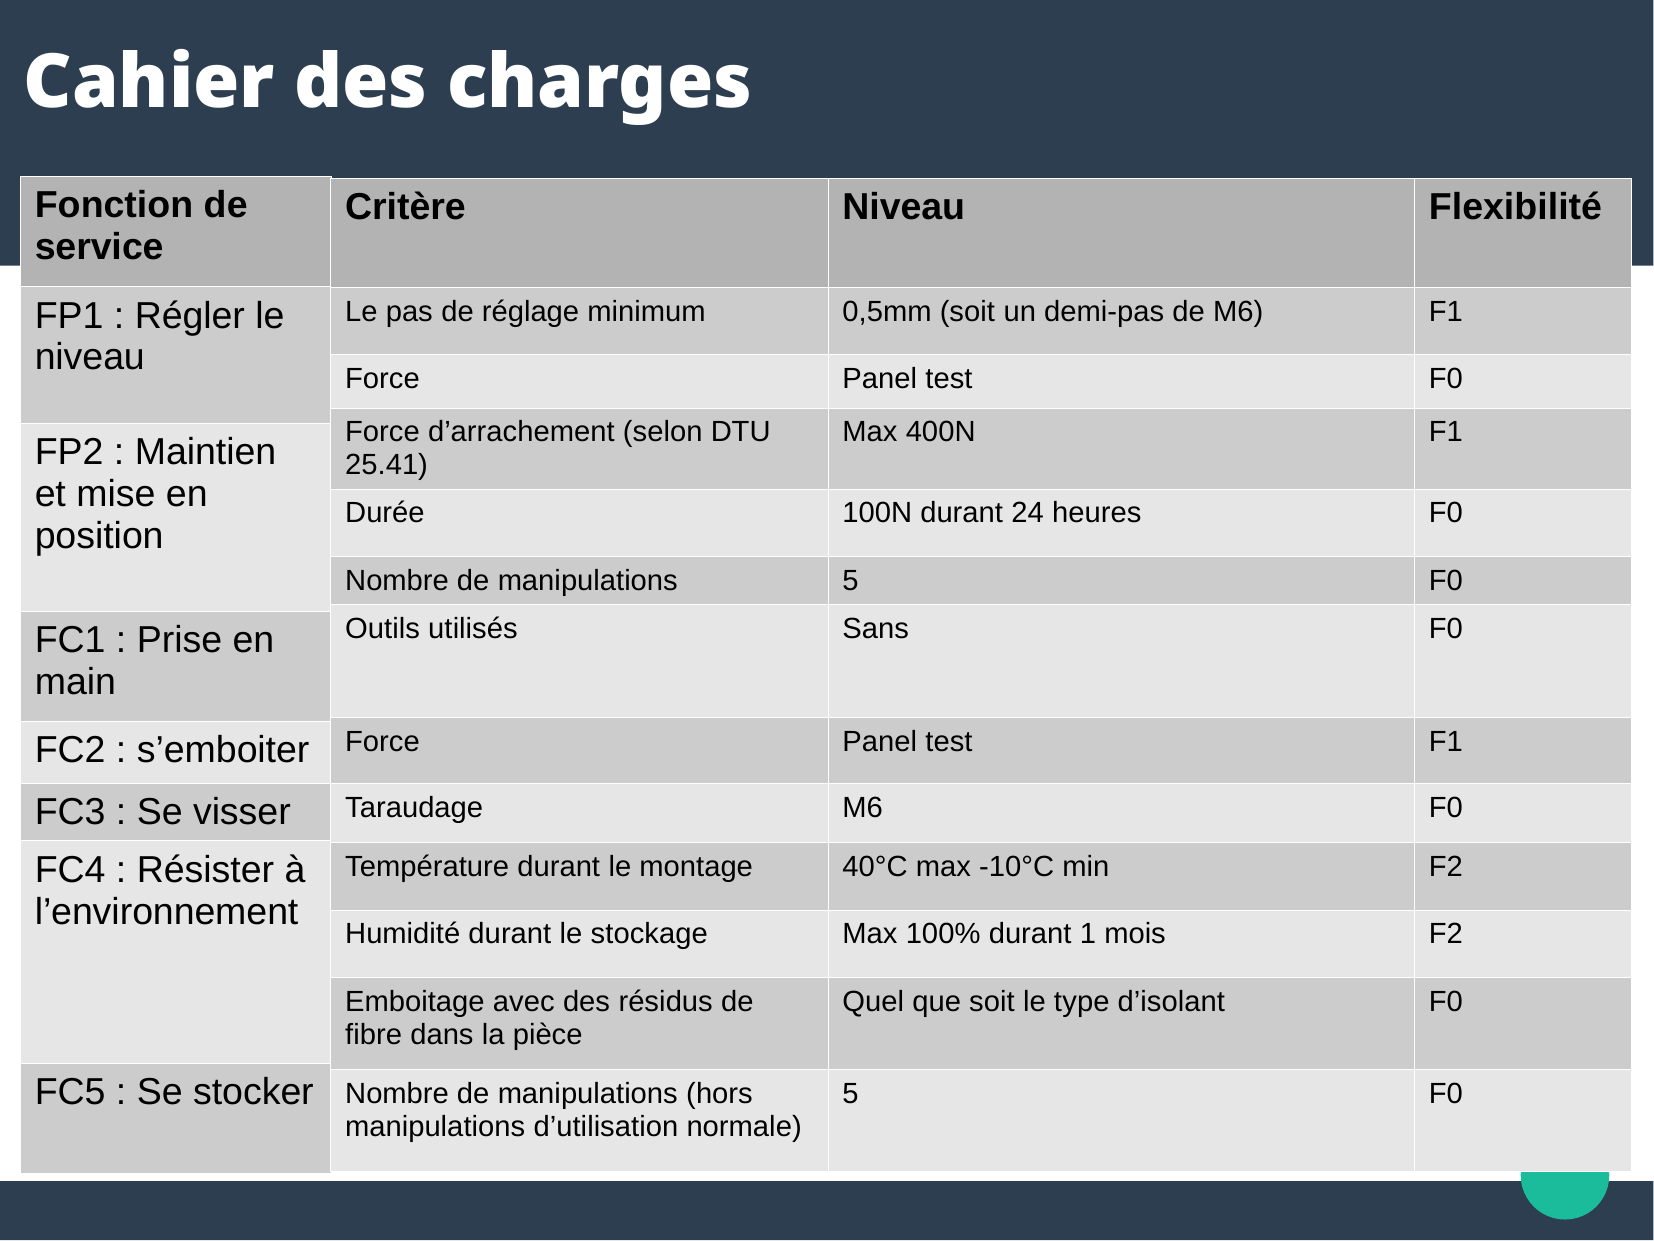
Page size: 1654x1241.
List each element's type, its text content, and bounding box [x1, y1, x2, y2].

table_header Critère [331, 179, 828, 287]
table_cell Force [331, 355, 828, 408]
table_cell Température durant le montage [331, 843, 828, 910]
title Cahier des charges [23, 0, 1560, 158]
table_header Niveau [829, 179, 1414, 287]
table_cell FC1 : Prise en main [21, 612, 330, 721]
table_cell Nombre de manipulations (hors manipulations d’utilisation normale) [331, 1070, 828, 1171]
table_cell Le pas de réglage minimum [331, 288, 828, 354]
table_header Fonction de service [21, 177, 330, 286]
table_cell Force [331, 718, 828, 783]
table_cell F0 [1415, 784, 1631, 842]
table_cell F0 [1415, 605, 1631, 717]
table_cell F0 [1415, 1070, 1631, 1171]
table_cell F1 [1415, 718, 1631, 783]
table_cell Max 400N [829, 409, 1414, 489]
table_cell Nombre de manipulations [331, 557, 828, 604]
table_cell F0 [1415, 490, 1631, 556]
table_cell FP1 : Régler le niveau [21, 287, 330, 423]
table_cell F1 [1415, 409, 1631, 489]
table_cell FC5 : Se stocker [21, 1064, 331, 1173]
table_cell FC3 : Se visser [21, 784, 330, 840]
table_cell Sans [829, 605, 1414, 717]
table_header Flexibilité [1415, 179, 1631, 287]
table_cell Force d’arrachement (selon DTU 25.41) [331, 409, 828, 489]
table_cell Emboitage avec des résidus de fibre dans la pièce [331, 978, 828, 1069]
table_cell FC2 : s’emboiter [21, 722, 330, 783]
table_cell Panel test [829, 718, 1414, 783]
table_cell Taraudage [331, 784, 828, 842]
table_cell 5 [829, 1070, 1414, 1171]
table_cell Quel que soit le type d’isolant [829, 978, 1414, 1069]
table_cell FP2 : Maintien et mise en position [21, 424, 330, 611]
table_cell Outils utilisés [331, 605, 828, 717]
table_cell F0 [1415, 978, 1631, 1069]
table_cell 5 [829, 557, 1414, 604]
table_cell F0 [1415, 355, 1631, 408]
table_cell Humidité durant le stockage [331, 911, 828, 977]
table_cell FC4 : Résister à l’environnement [21, 841, 330, 1063]
table_cell Durée [331, 490, 828, 556]
table_cell M6 [829, 784, 1414, 842]
table_cell 100N durant 24 heures [829, 490, 1414, 556]
table_cell Max 100% durant 1 mois [829, 911, 1414, 977]
table_cell F2 [1415, 911, 1631, 977]
table_cell Panel test [829, 355, 1414, 408]
table_cell 40°C max -10°C min [829, 843, 1414, 910]
table_cell 0,5mm (soit un demi-pas de M6) [829, 288, 1414, 354]
table_cell F0 [1415, 557, 1631, 604]
table_cell F2 [1415, 843, 1631, 910]
table_cell F1 [1415, 288, 1631, 354]
